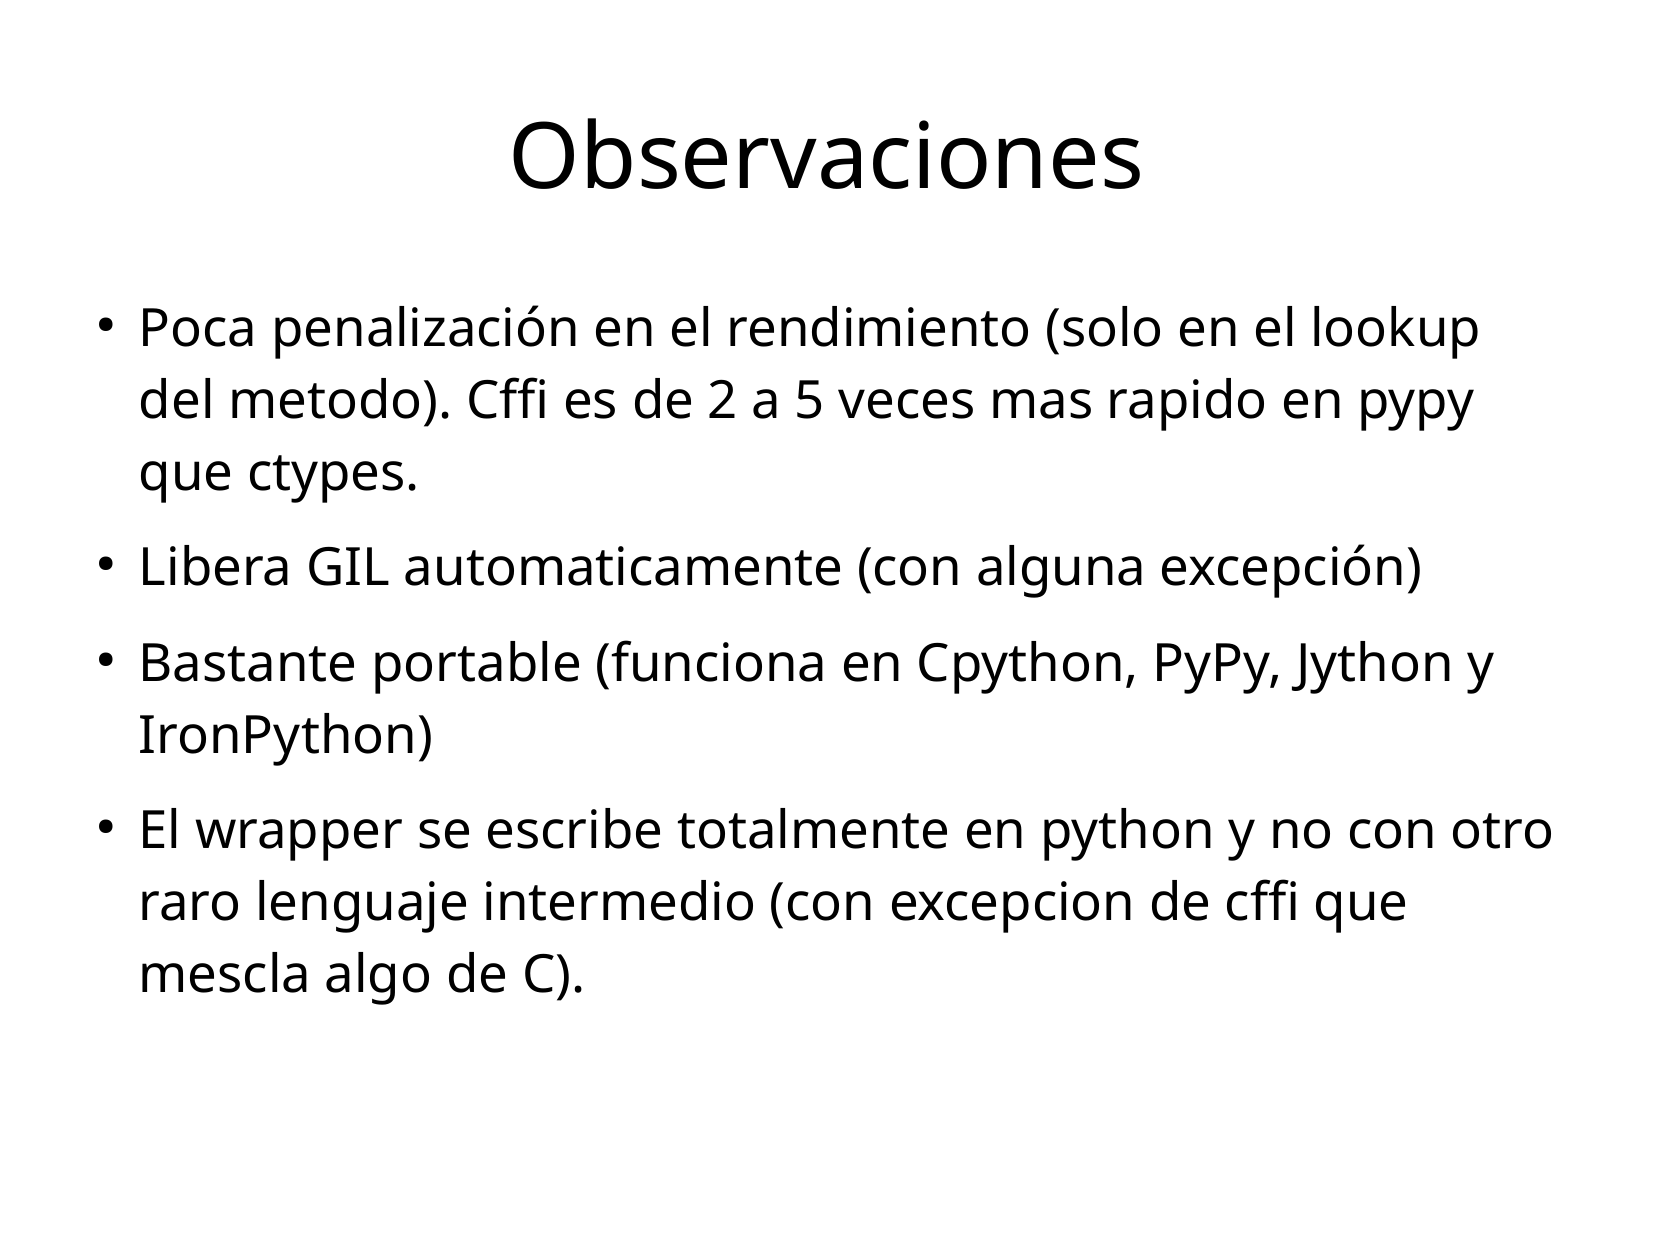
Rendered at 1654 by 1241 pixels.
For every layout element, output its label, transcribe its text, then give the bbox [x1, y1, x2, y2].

title Observaciones [82, 49, 1571, 257]
list Poca penalización en el rendimiento (solo en el lookup del metodo). Cffi es de 2 a 5 veces mas rapido en pypy que ctypes. Libera GIL automaticamente (con alguna excepción) Bastante portable (funciona en Cpython, PyPy, Jython y IronPython) El wrapper se escribe totalmente en python y no con otro raro lenguaje intermedio (con excepcion de cffi que mescla algo de C). [82, 290, 1571, 1010]
